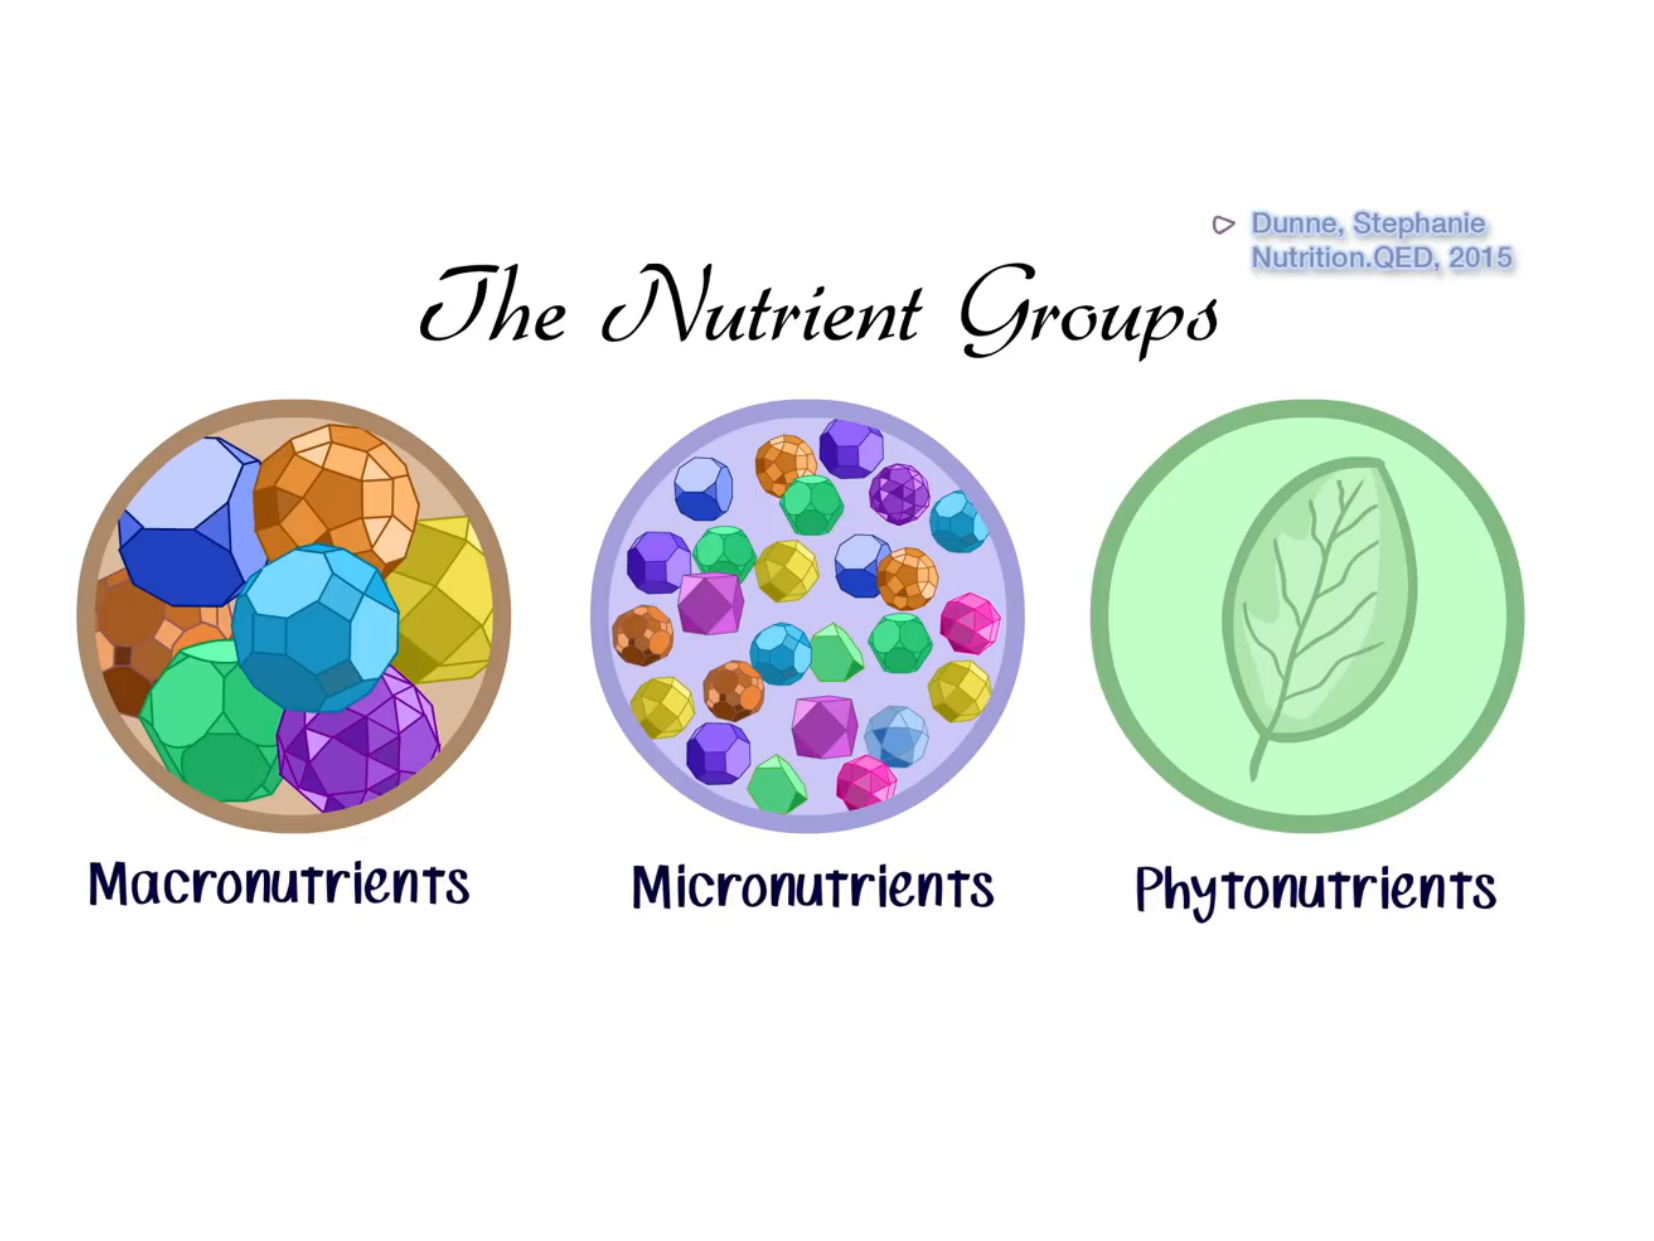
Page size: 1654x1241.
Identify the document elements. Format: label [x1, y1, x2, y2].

picture [7, 158, 1620, 1066]
